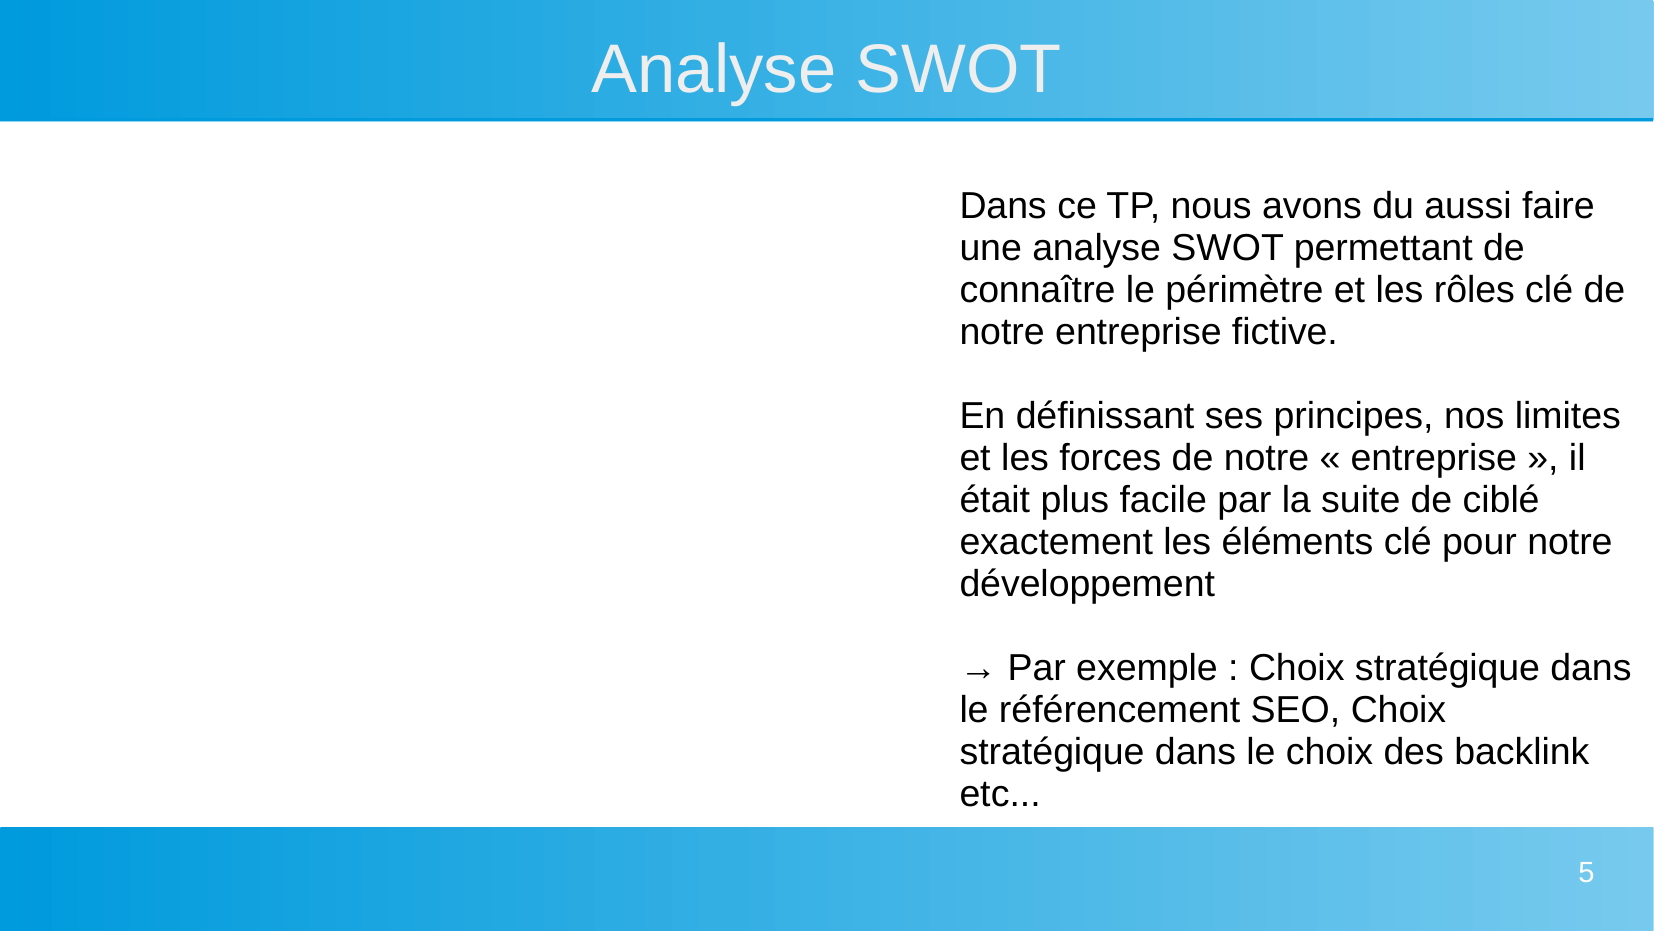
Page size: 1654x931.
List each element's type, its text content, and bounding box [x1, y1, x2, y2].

text_box Dans ce TP, nous avons du aussi faire une analyse SWOT permettant de connaître le périmètre et les rôles clé de notre entreprise fictive. En définissant ses principes, nos limites et les forces de notre « entreprise », il était plus facile par la suite de ciblé exactement les éléments clé pour notre développement → Par exemple : Choix stratégique dans le référencement SEO, Choix stratégique dans le choix des backlink etc... [944, 177, 1654, 822]
title Analyse SWOT [59, 29, 1595, 108]
